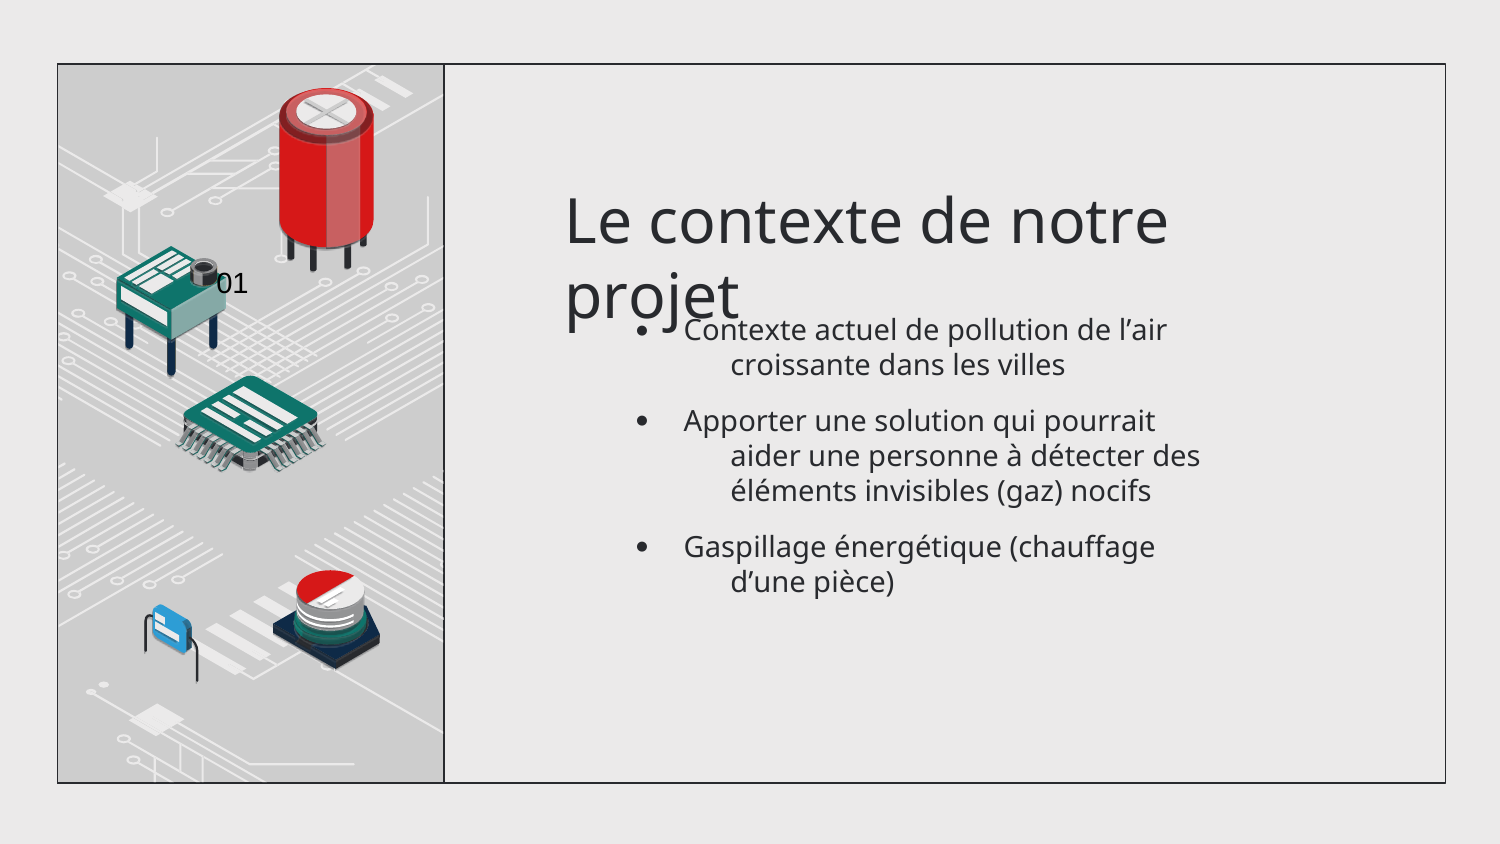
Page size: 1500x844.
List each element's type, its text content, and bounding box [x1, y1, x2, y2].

text_box 01 [148, 245, 318, 320]
title Le contexte de notre projet [549, 165, 1376, 260]
text_box [58, 64, 444, 783]
subtitle Contexte actuel de pollution de l’air croissante dans les villes Apporter une solution qui pourrait aider une personne à détecter des éléments invisibles (gaz) nocifs Gaspillage énergétique (chauffage d’une pièce) [621, 296, 1225, 627]
